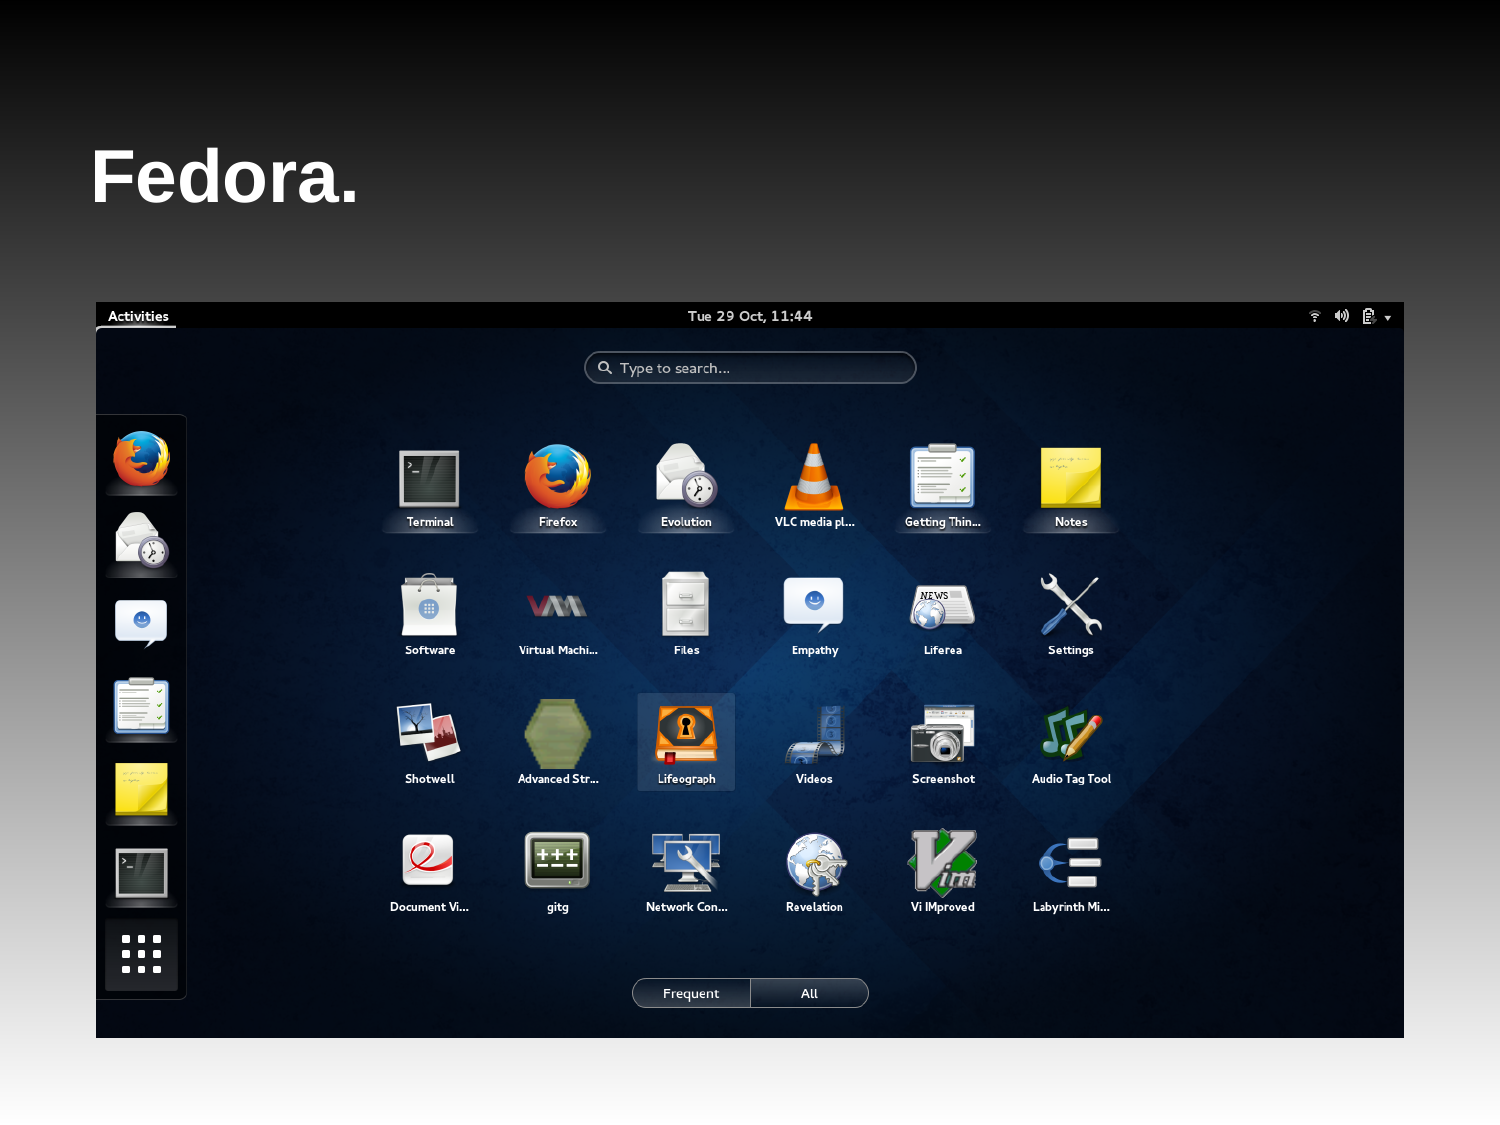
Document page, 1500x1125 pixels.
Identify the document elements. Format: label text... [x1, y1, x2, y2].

title Fedora. [75, 45, 1425, 233]
picture [96, 302, 1404, 1038]
